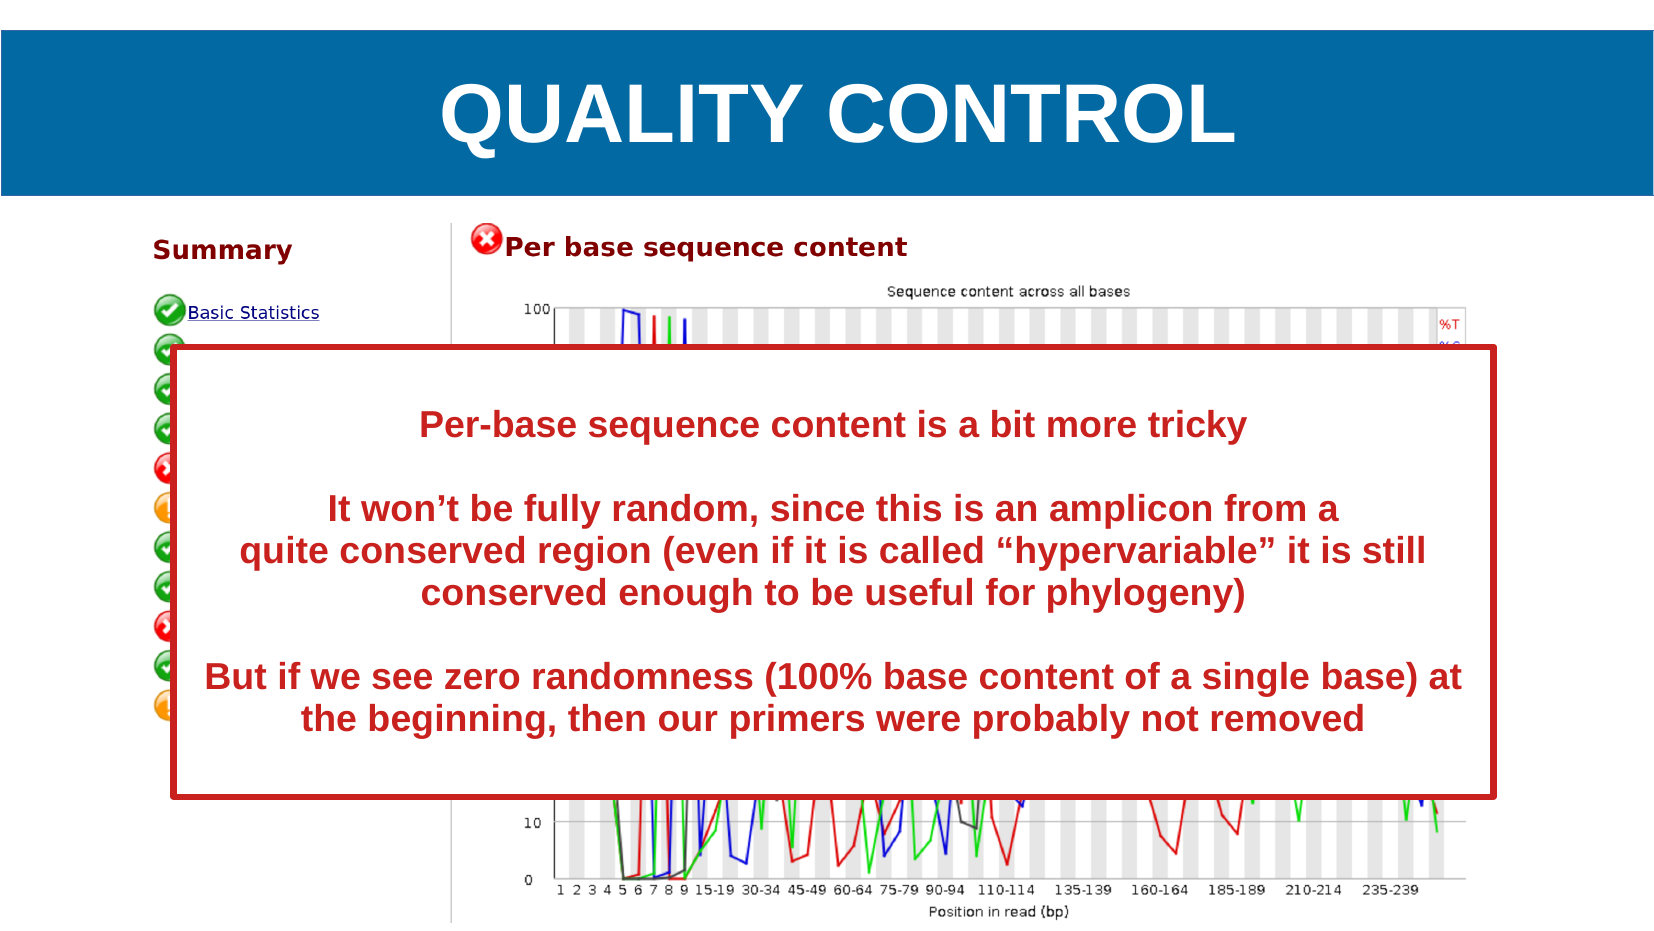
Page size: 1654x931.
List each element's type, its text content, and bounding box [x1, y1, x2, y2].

text_box QUALITY CONTROL [388, 59, 1289, 168]
picture [150, 223, 1491, 923]
text_box Per-base sequence content is a bit more tricky It won’t be fully random, since this is an amplicon from a quite conserved region (even if it is called “hypervariable” it is still conserved enough to be useful for phylogeny) But if we see zero randomness (100% base content of a single base) at the beginning, then our primers were probably not removed [173, 346, 1494, 797]
text_box [1, 30, 1654, 196]
